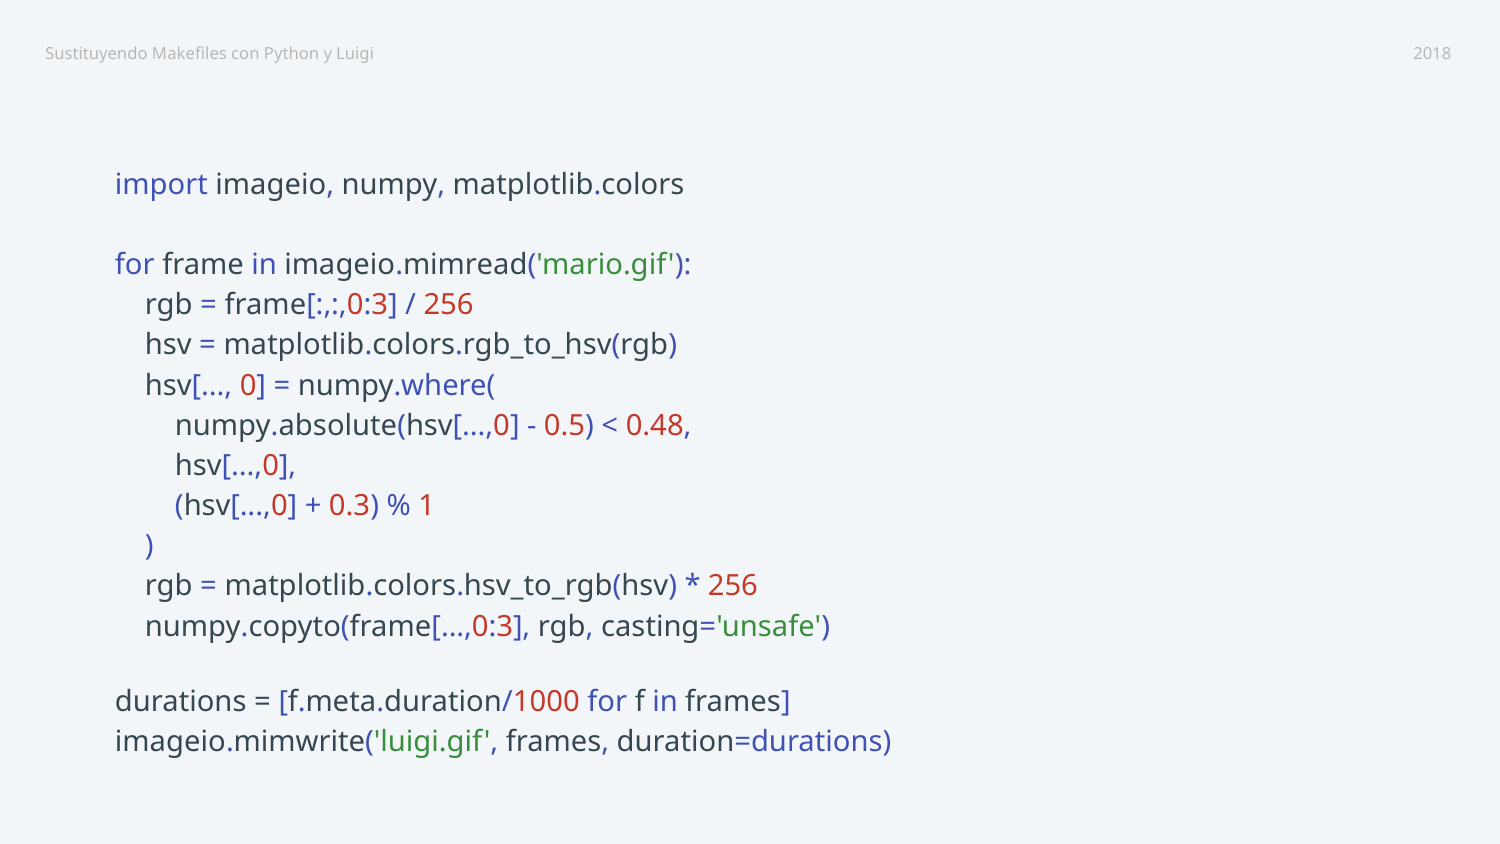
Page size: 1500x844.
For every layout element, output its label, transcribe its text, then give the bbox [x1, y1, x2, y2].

text_box import imageio, numpy, matplotlib.colors for frame in imageio.mimread('mario.gif'): rgb = frame[:,:,0:3] / 256 hsv = matplotlib.colors.rgb_to_hsv(rgb) hsv[..., 0] = numpy.where( numpy.absolute(hsv[...,0] - 0.5) < 0.48, hsv[...,0], (hsv[...,0] + 0.3) % 1 ) rgb = matplotlib.colors.hsv_to_rgb(hsv) * 256 numpy.copyto(frame[...,0:3], rgb, casting='unsafe') durations = [f.meta.duration/1000 for f in frames] imageio.mimwrite('luigi.gif', frames, duration=durations) [99, 212, 1333, 705]
